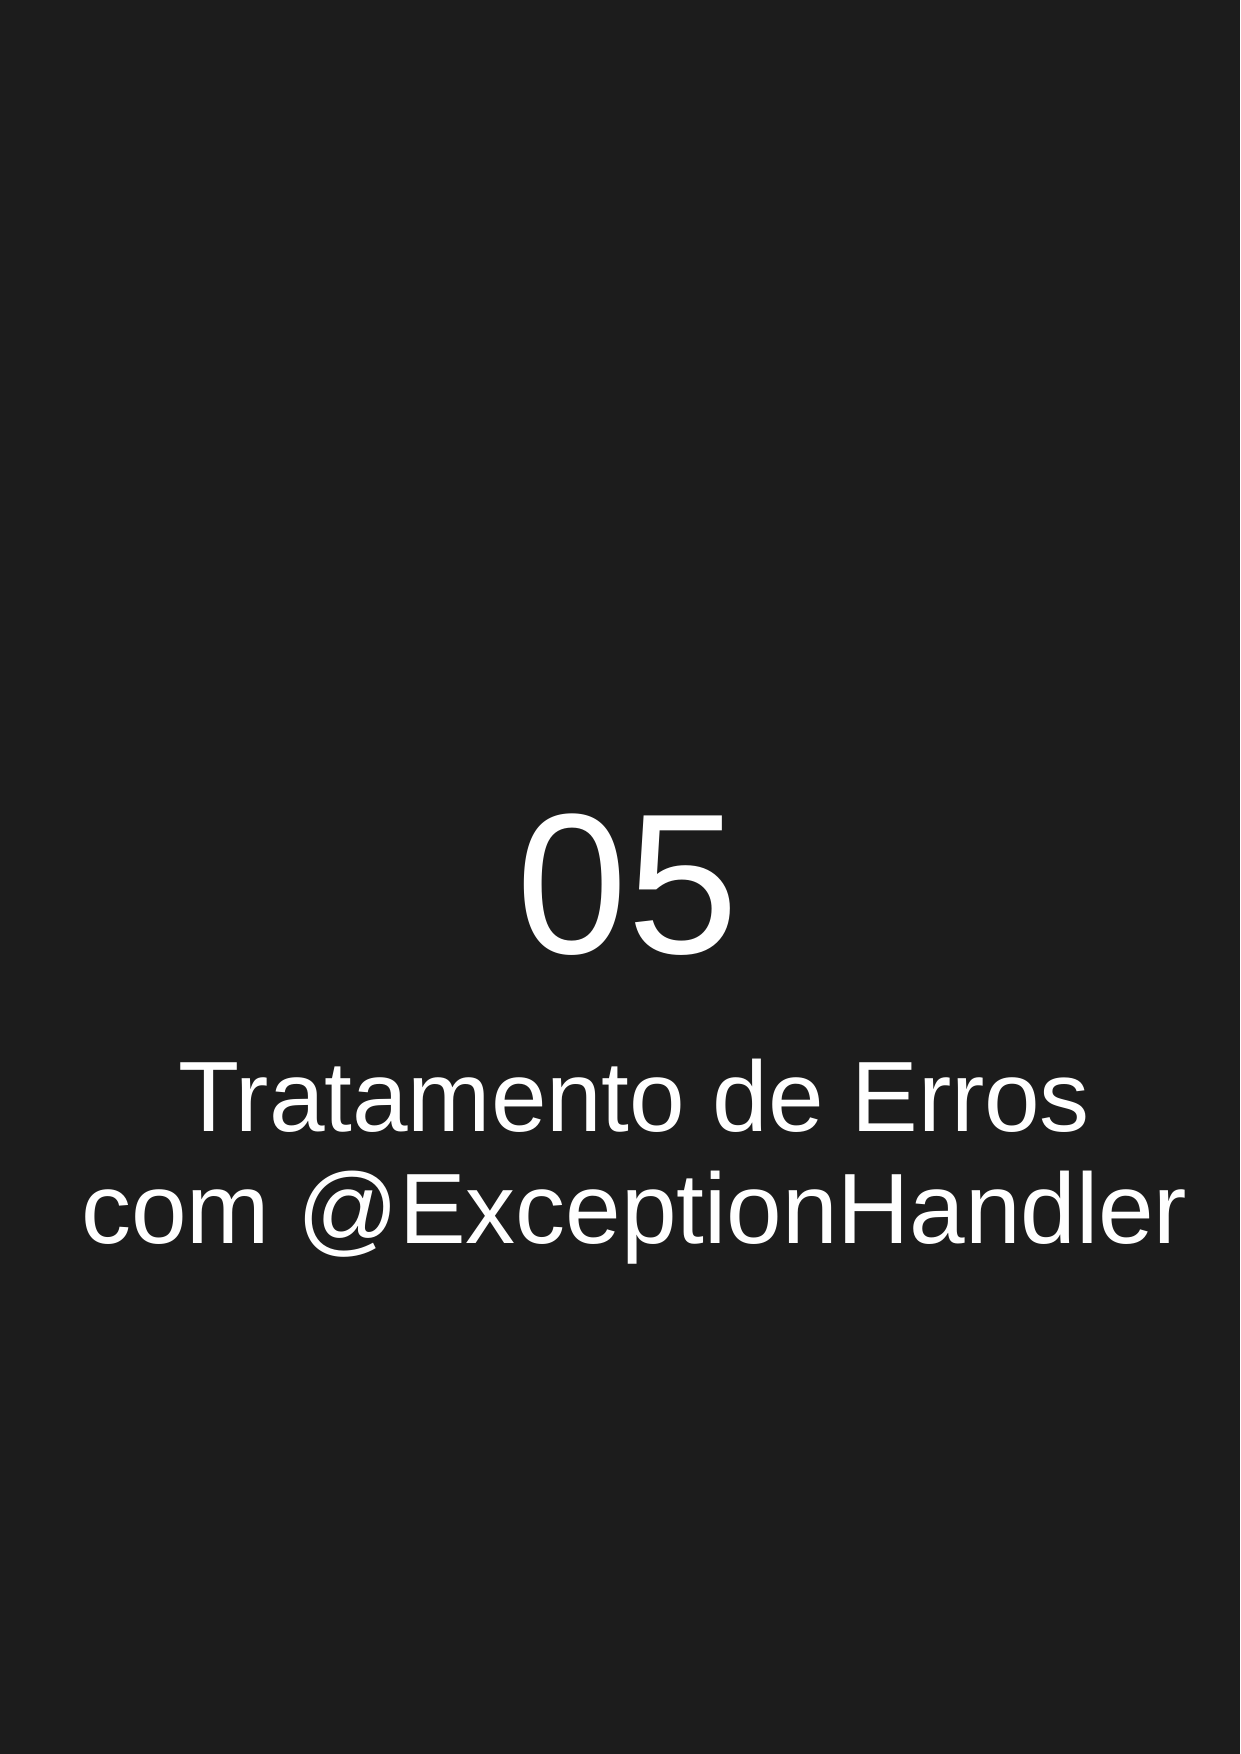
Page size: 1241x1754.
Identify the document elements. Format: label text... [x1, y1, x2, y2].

text_box 05 [501, 765, 755, 1004]
text_box Tratamento de Erros com @ExceptionHandler [59, 1033, 1211, 1384]
